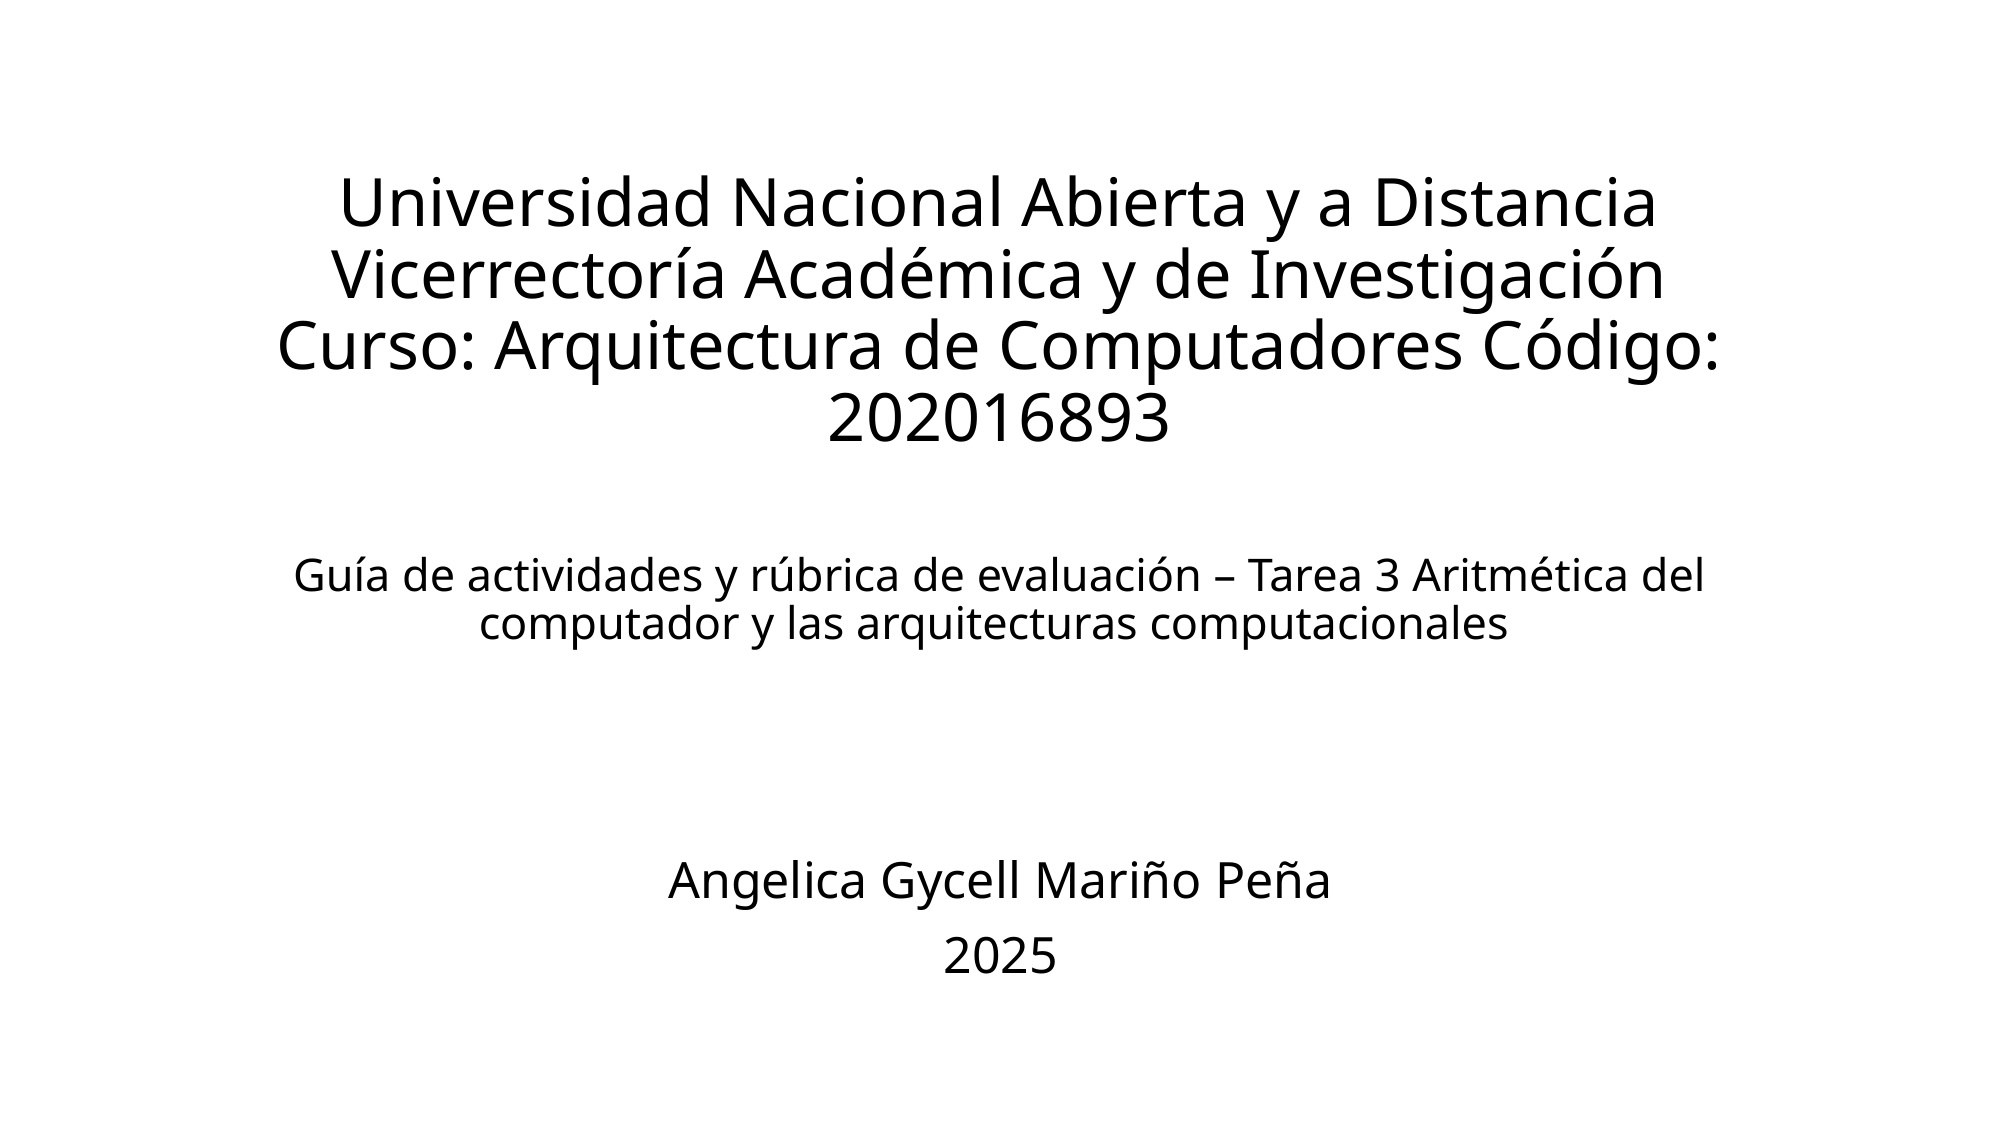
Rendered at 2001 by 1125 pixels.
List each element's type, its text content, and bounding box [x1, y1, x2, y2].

subtitle Guía de actividades y rúbrica de evaluación – Tarea 3 Aritmética del computador y las arquitecturas computacionales [249, 545, 1750, 692]
text_box Angelica Gycell Mariño Peña 2025 [250, 847, 1751, 995]
title Universidad Nacional Abierta y a Distancia Vicerrectoría Académica y de Investigación Curso: Arquitectura de Computadores Código: 202016893 [249, 161, 1750, 402]
